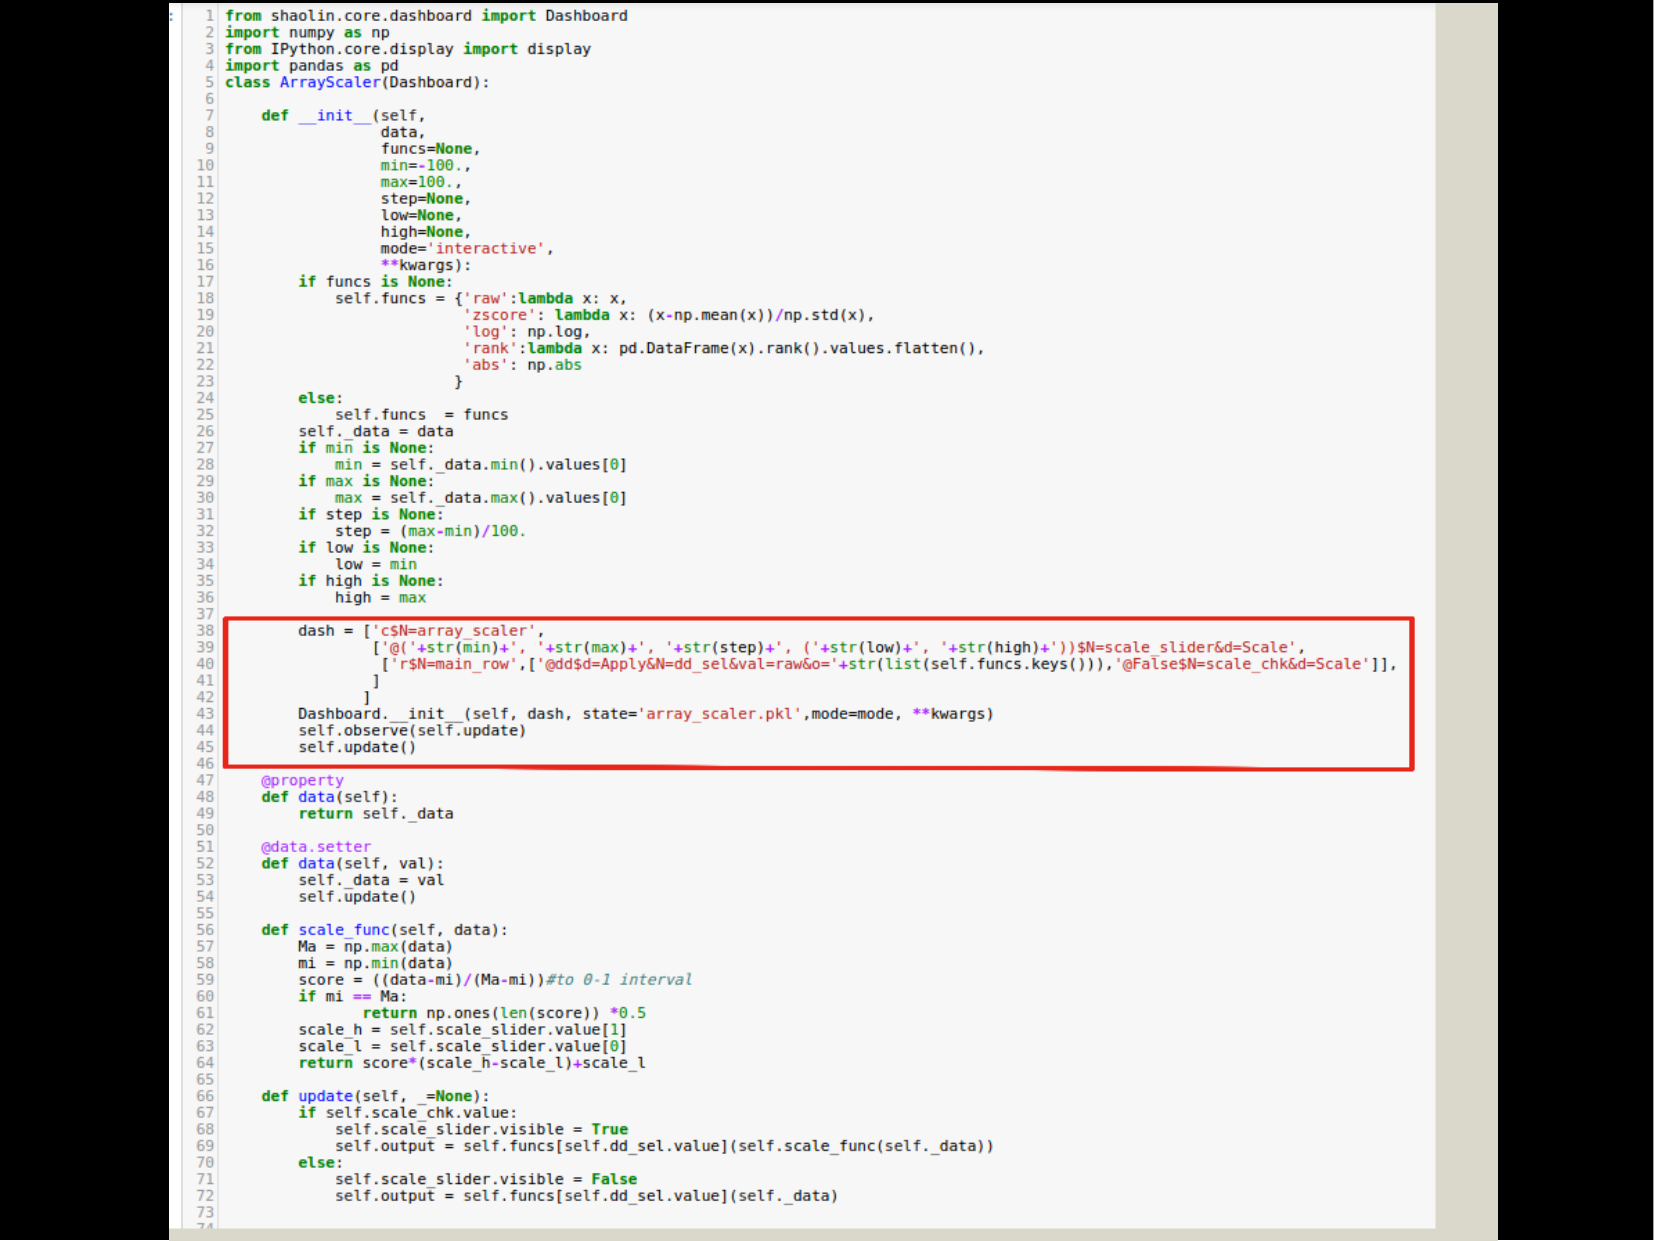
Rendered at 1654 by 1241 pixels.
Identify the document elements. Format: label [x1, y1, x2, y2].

picture [169, 3, 1498, 1241]
